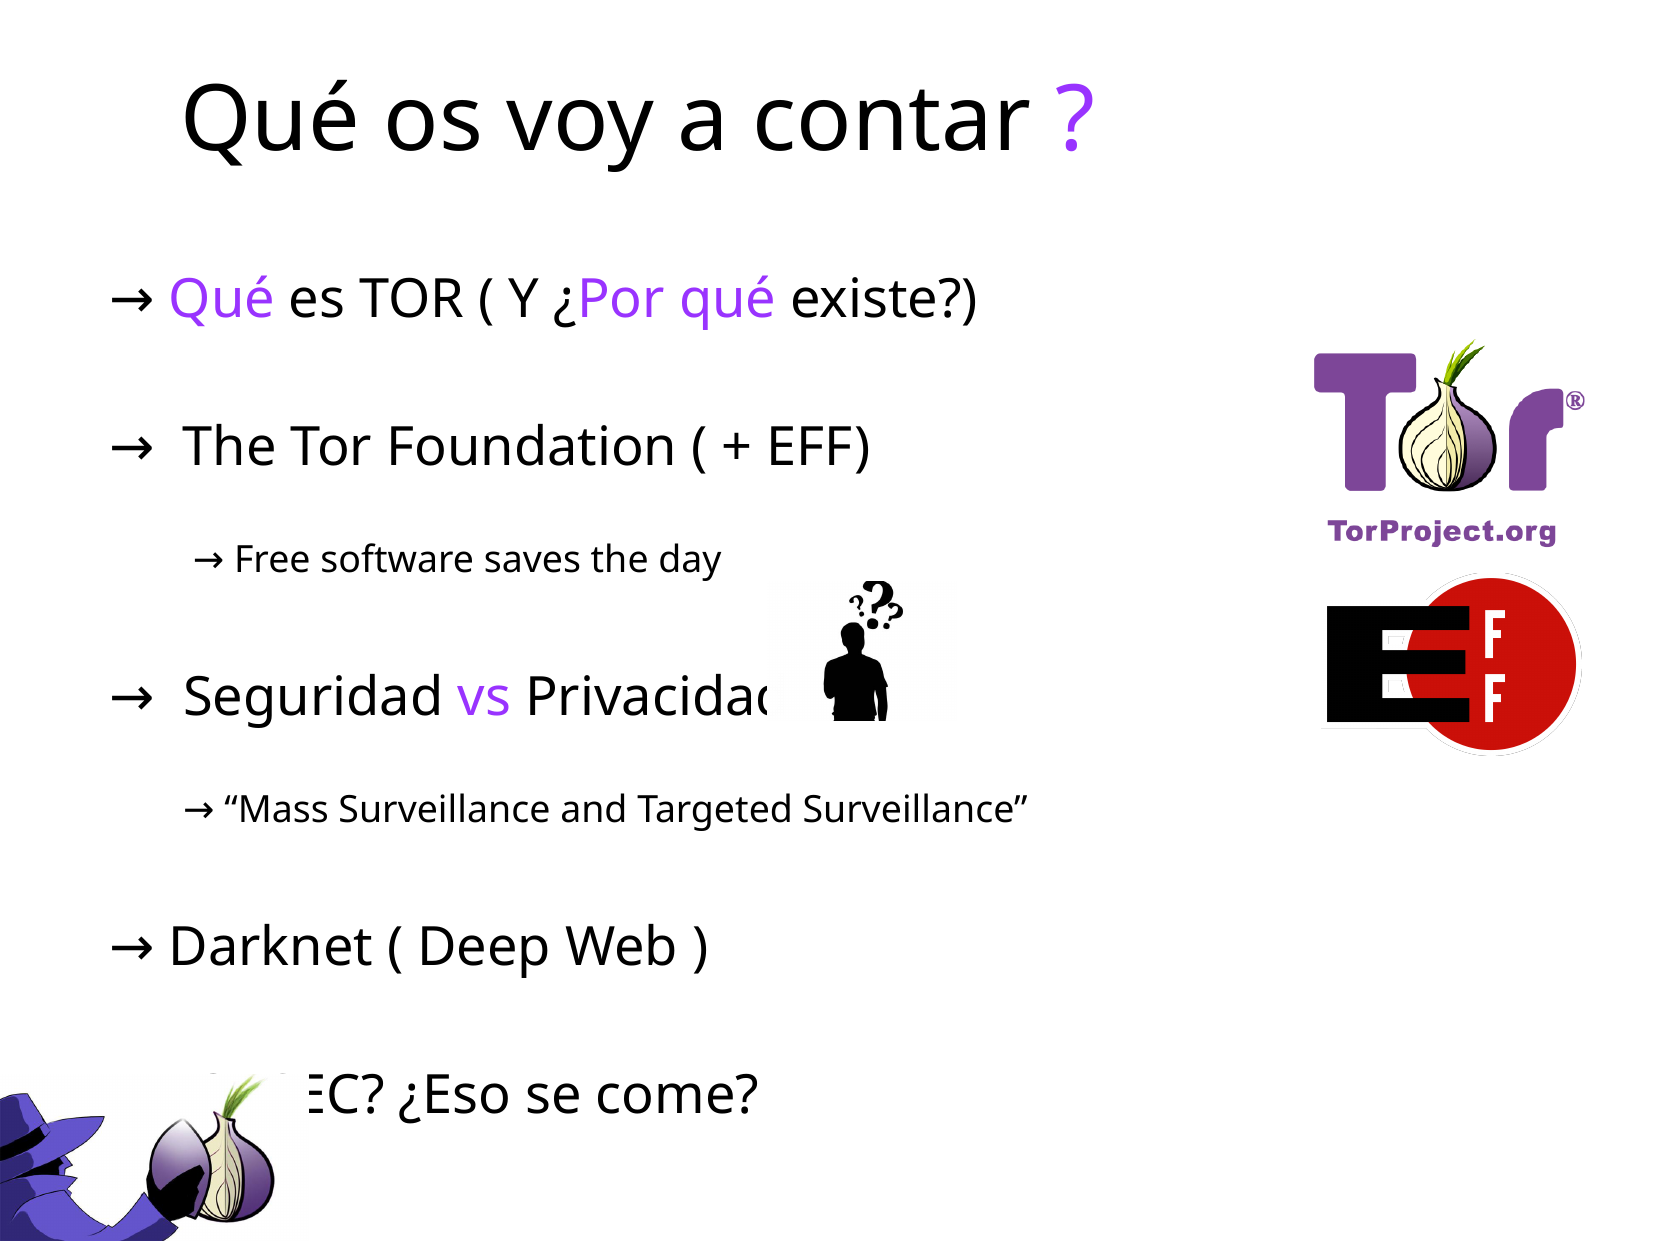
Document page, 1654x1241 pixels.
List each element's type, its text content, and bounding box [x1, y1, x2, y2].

picture [1287, 330, 1607, 756]
title → Qué es TOR ( Y ¿Por qué existe?) → The Tor Foundation ( + EFF) → Free software saves the day → Seguridad vs Privacidad → “Mass Surveillance and Targeted Surveillance” → Darknet ( Deep Web ) → ¿OPSEC? ¿Eso se come? [35, 283, 1312, 1031]
picture [0, 1074, 309, 1241]
title Qué os voy a contar ? [0, 11, 1276, 219]
picture [767, 581, 957, 721]
